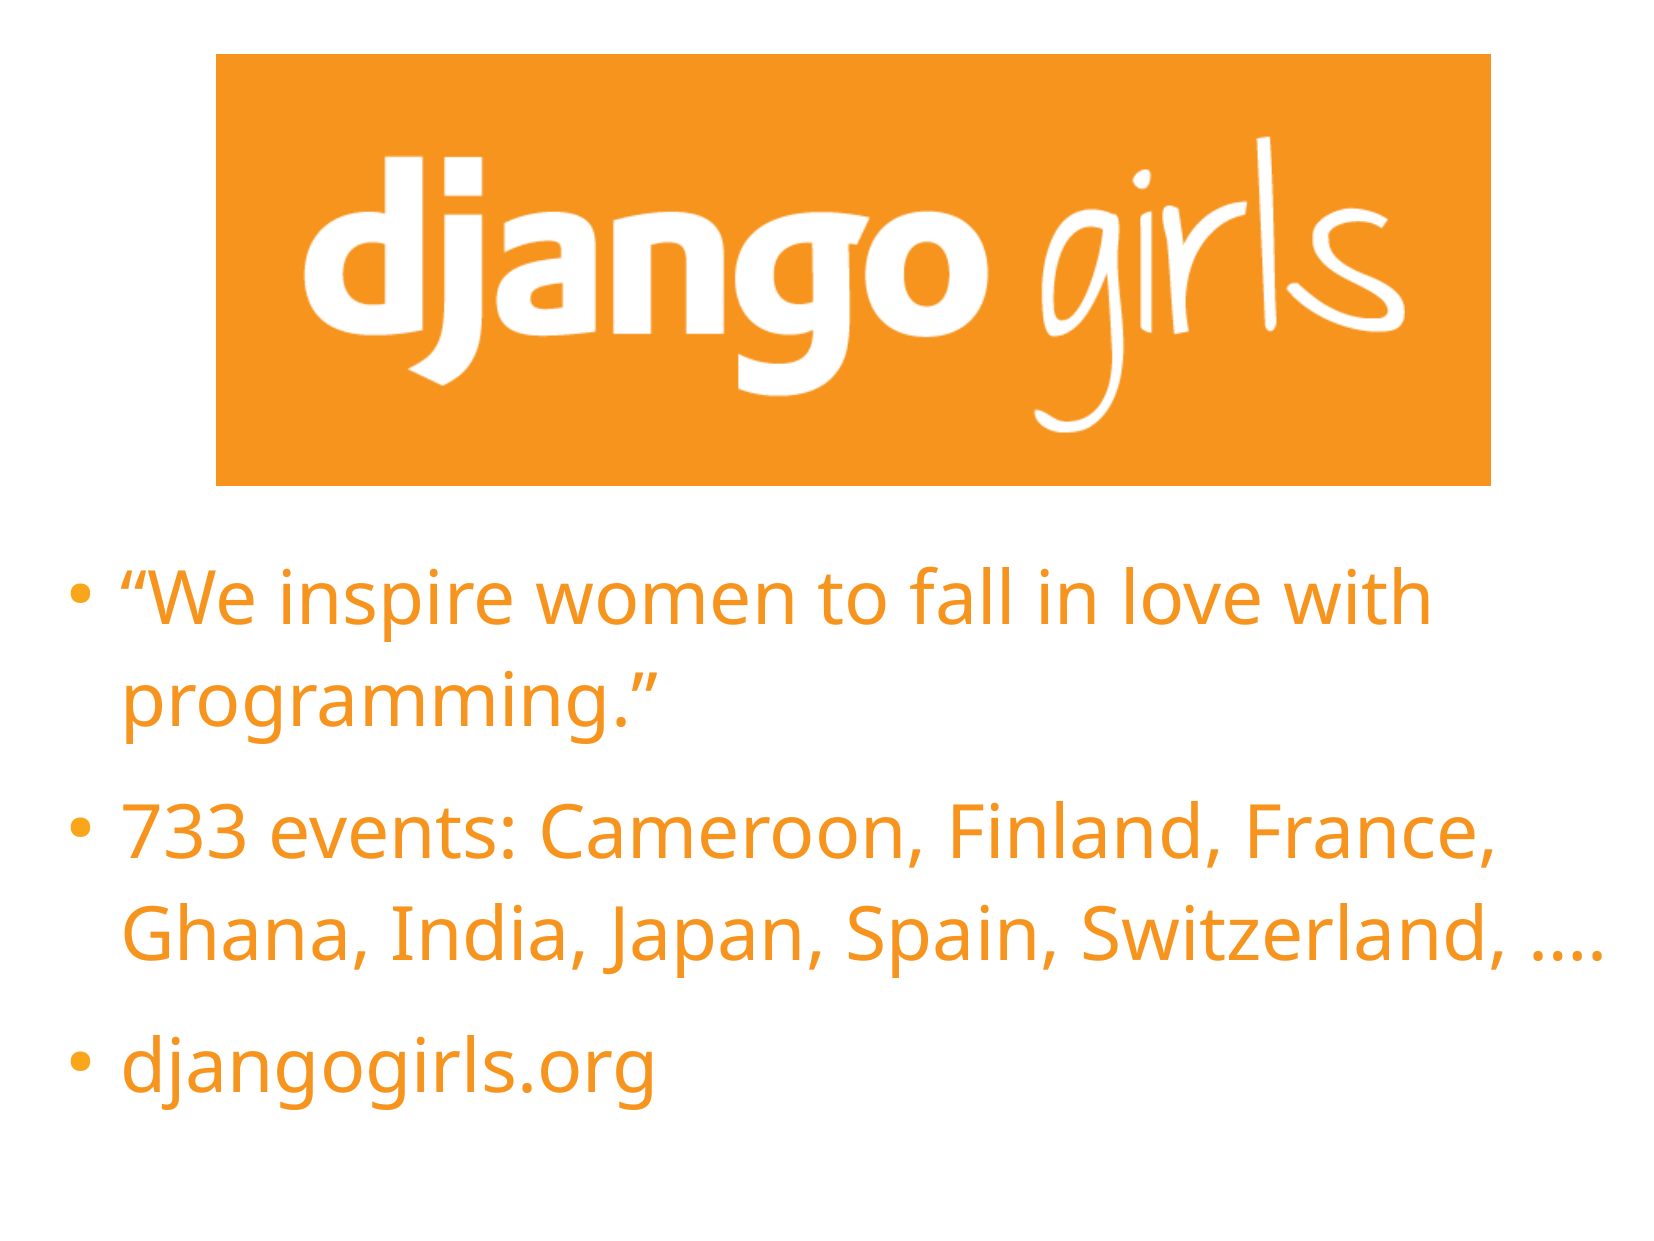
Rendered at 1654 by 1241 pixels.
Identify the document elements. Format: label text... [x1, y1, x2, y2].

list “We inspire women to fall in love with programming.” 733 events: Cameroon, Finland, France, Ghana, India, Japan, Spain, Switzerland, …. djangogirls.org [49, 544, 1654, 1241]
picture [216, 54, 1491, 486]
